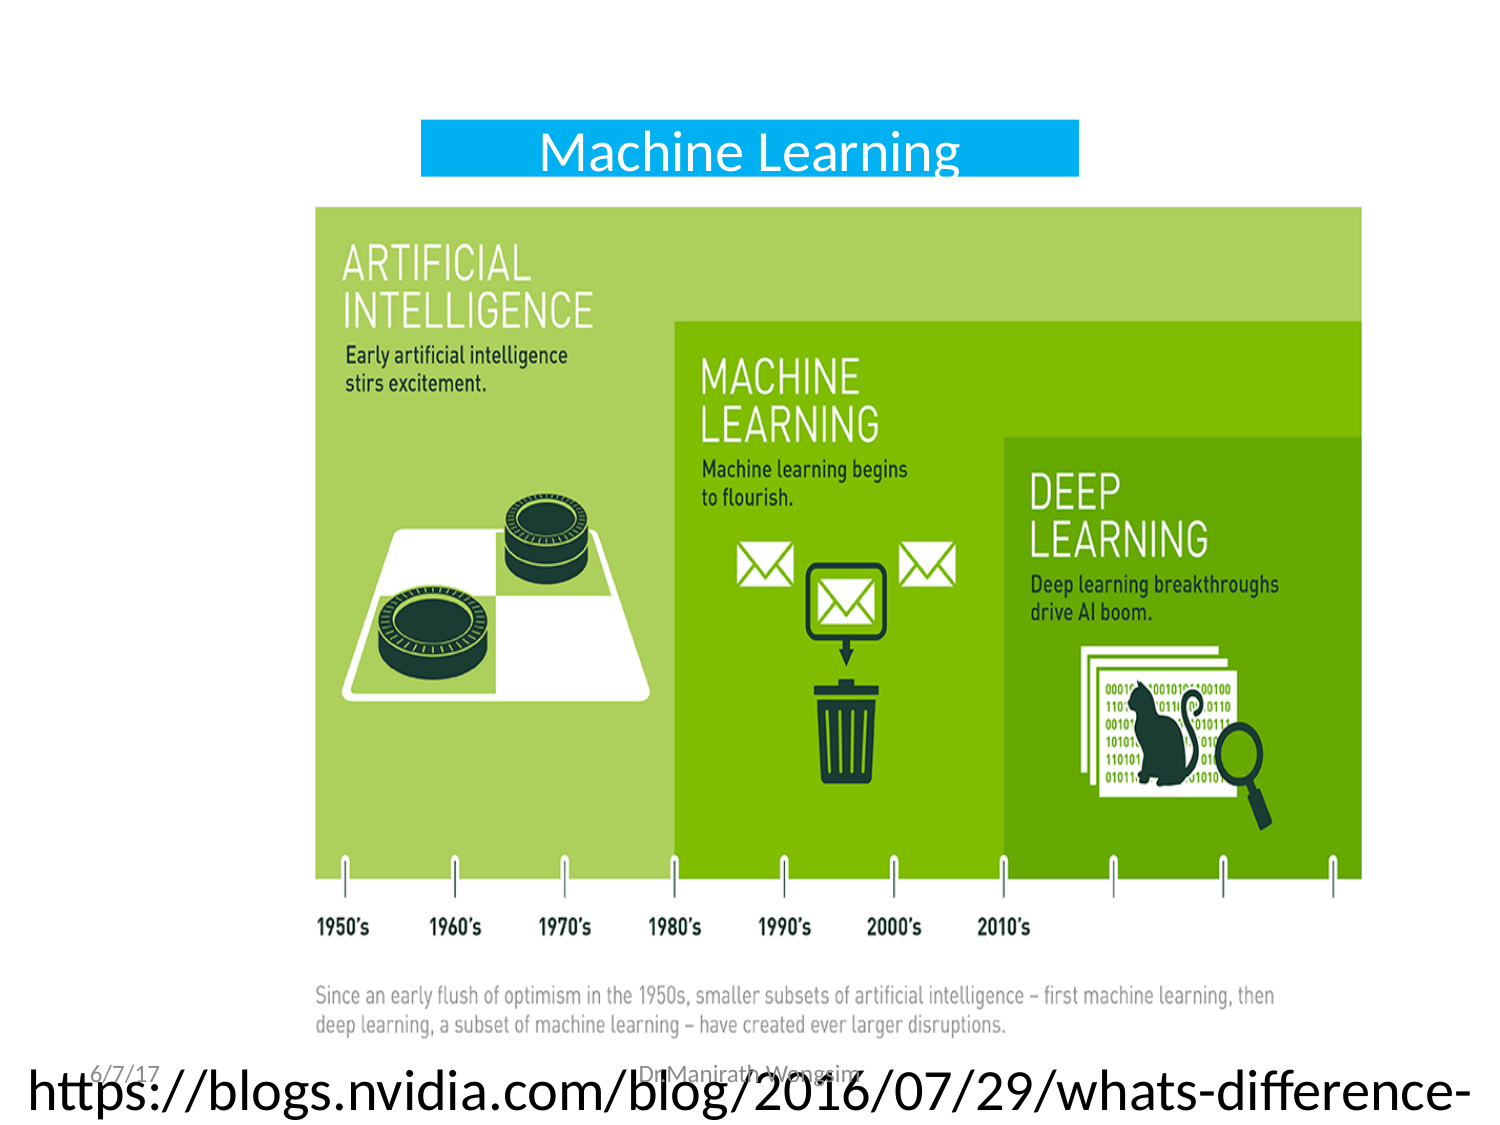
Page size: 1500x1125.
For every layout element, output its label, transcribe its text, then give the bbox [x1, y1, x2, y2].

text_box 06/07/2017 [74, 1042, 425, 1103]
text_box Machine Learning [421, 119, 1079, 177]
text_box https://blogs.nvidia.com/blog/2016/07/29/whats-difference-artificial-intelligence-machine-learning-deep-learning-ai/ [0, 1045, 1500, 1125]
picture [294, 188, 1380, 1045]
text_box Dr.Manirath Wongsim [512, 1042, 988, 1103]
